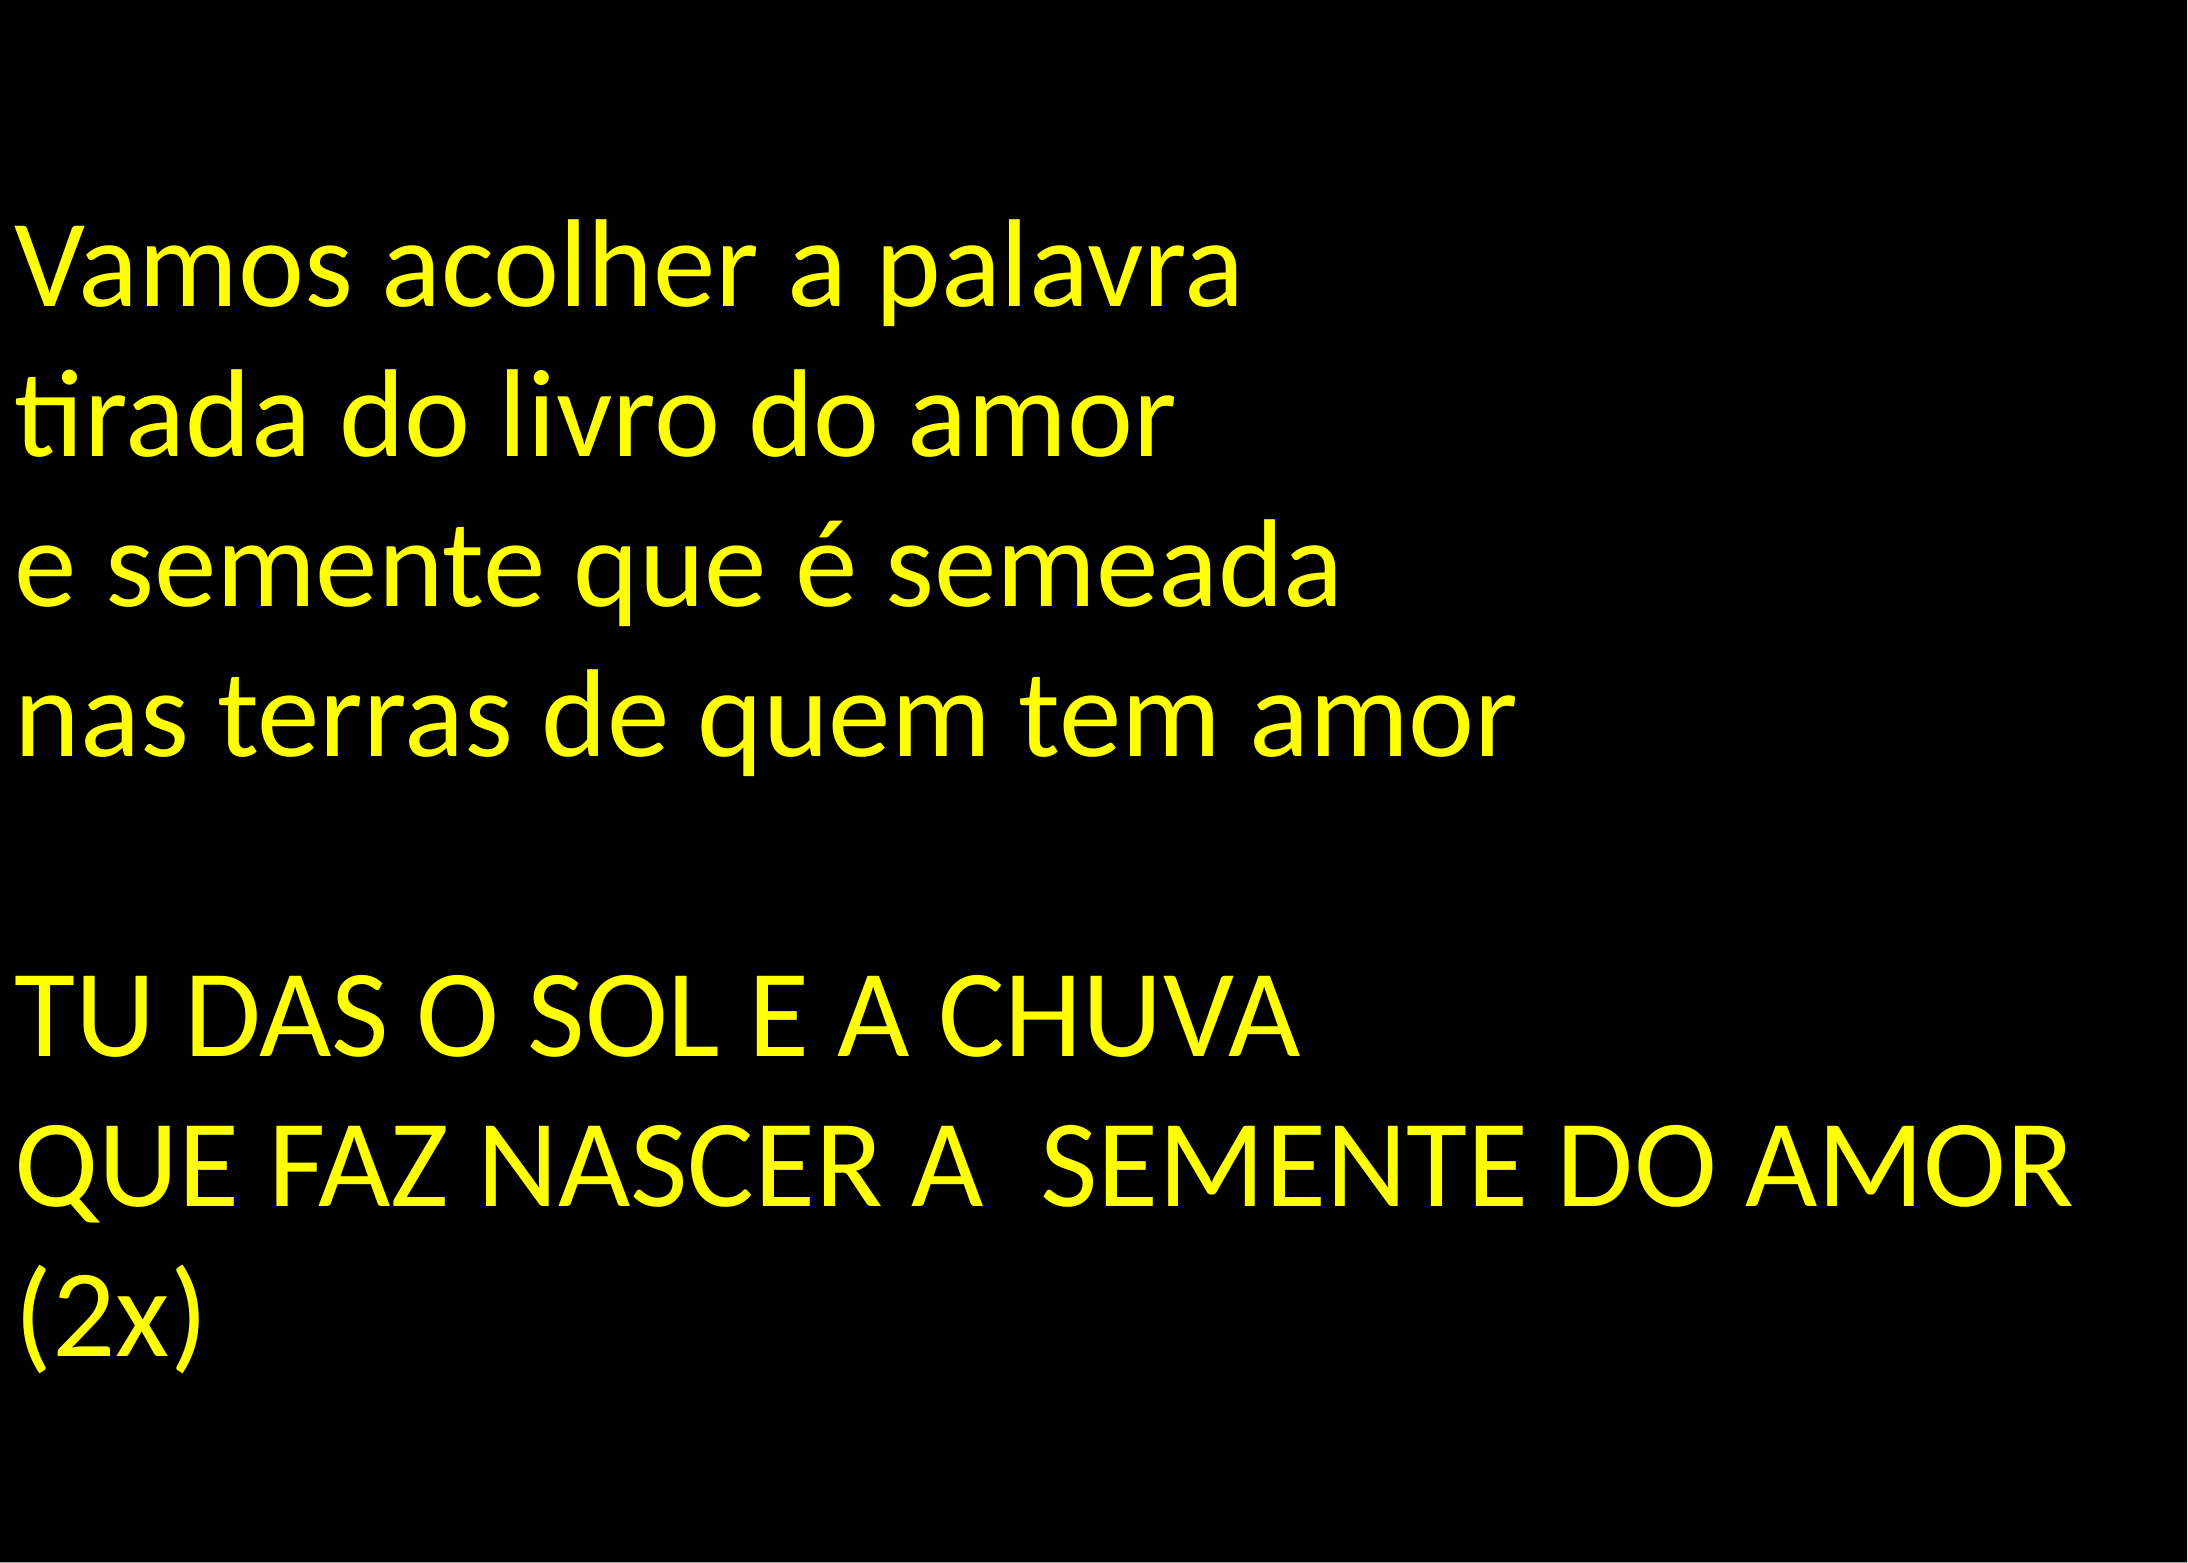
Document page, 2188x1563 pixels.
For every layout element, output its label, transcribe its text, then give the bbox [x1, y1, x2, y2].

text_box Vamos acolher a palavra tirada do livro do amor e semente que é semeada nas terras de quem tem amor TU DAS O SOL E A CHUVA QUE FAZ NASCER A SEMENTE DO AMOR (2x) [0, 0, 2188, 1563]
